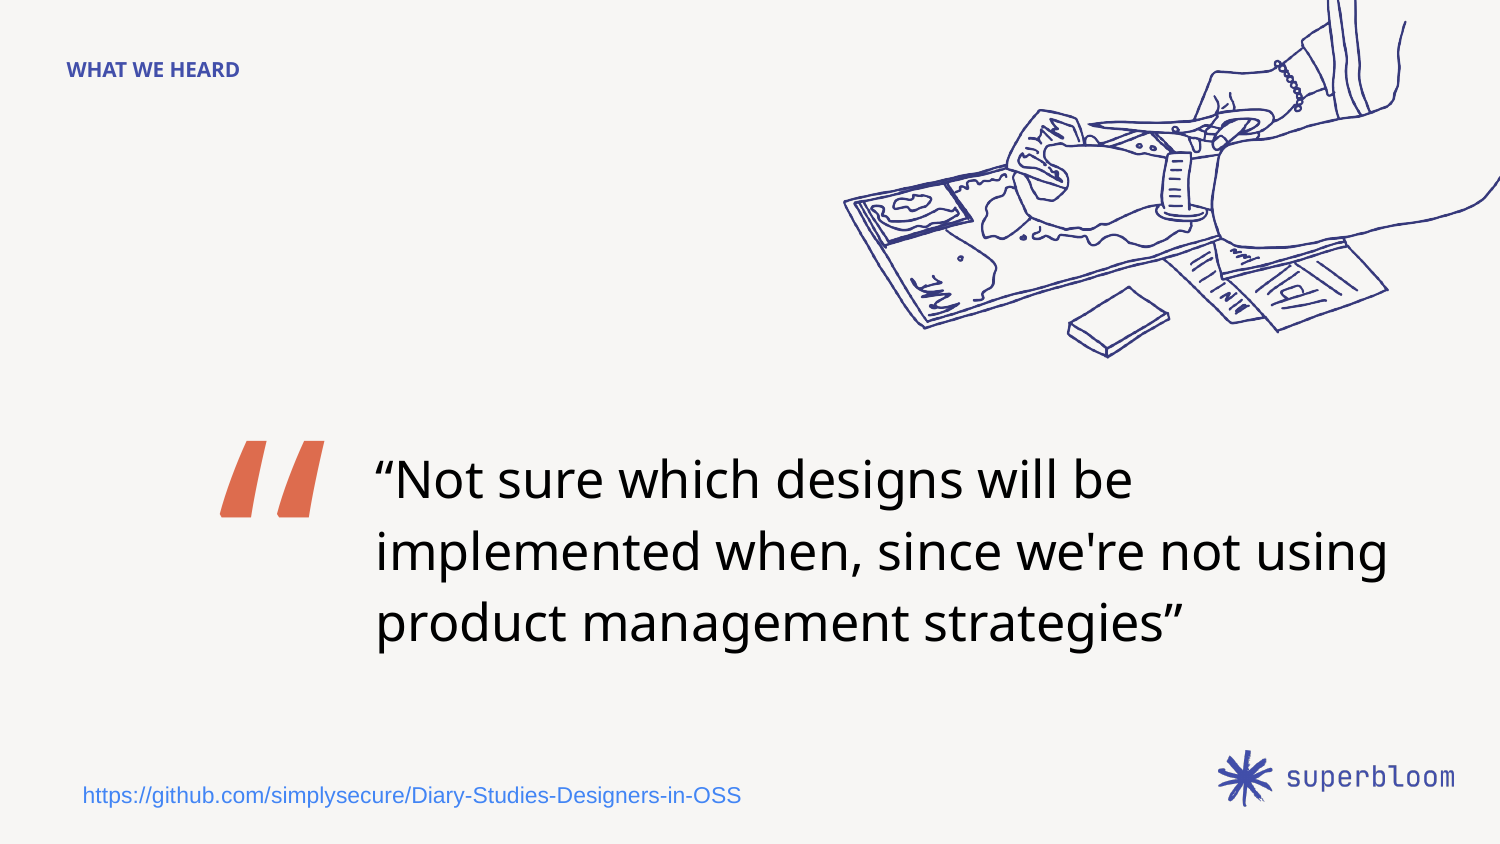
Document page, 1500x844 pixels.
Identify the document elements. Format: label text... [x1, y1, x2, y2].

picture [1218, 750, 1454, 807]
text_box https://github.com/simplysecure/Diary-Studies-Designers-in-OSS [67, 765, 786, 824]
picture [785, 0, 1500, 390]
text_box “Not sure which designs will be implemented when, since we're not using product management strategies” [360, 421, 1440, 668]
